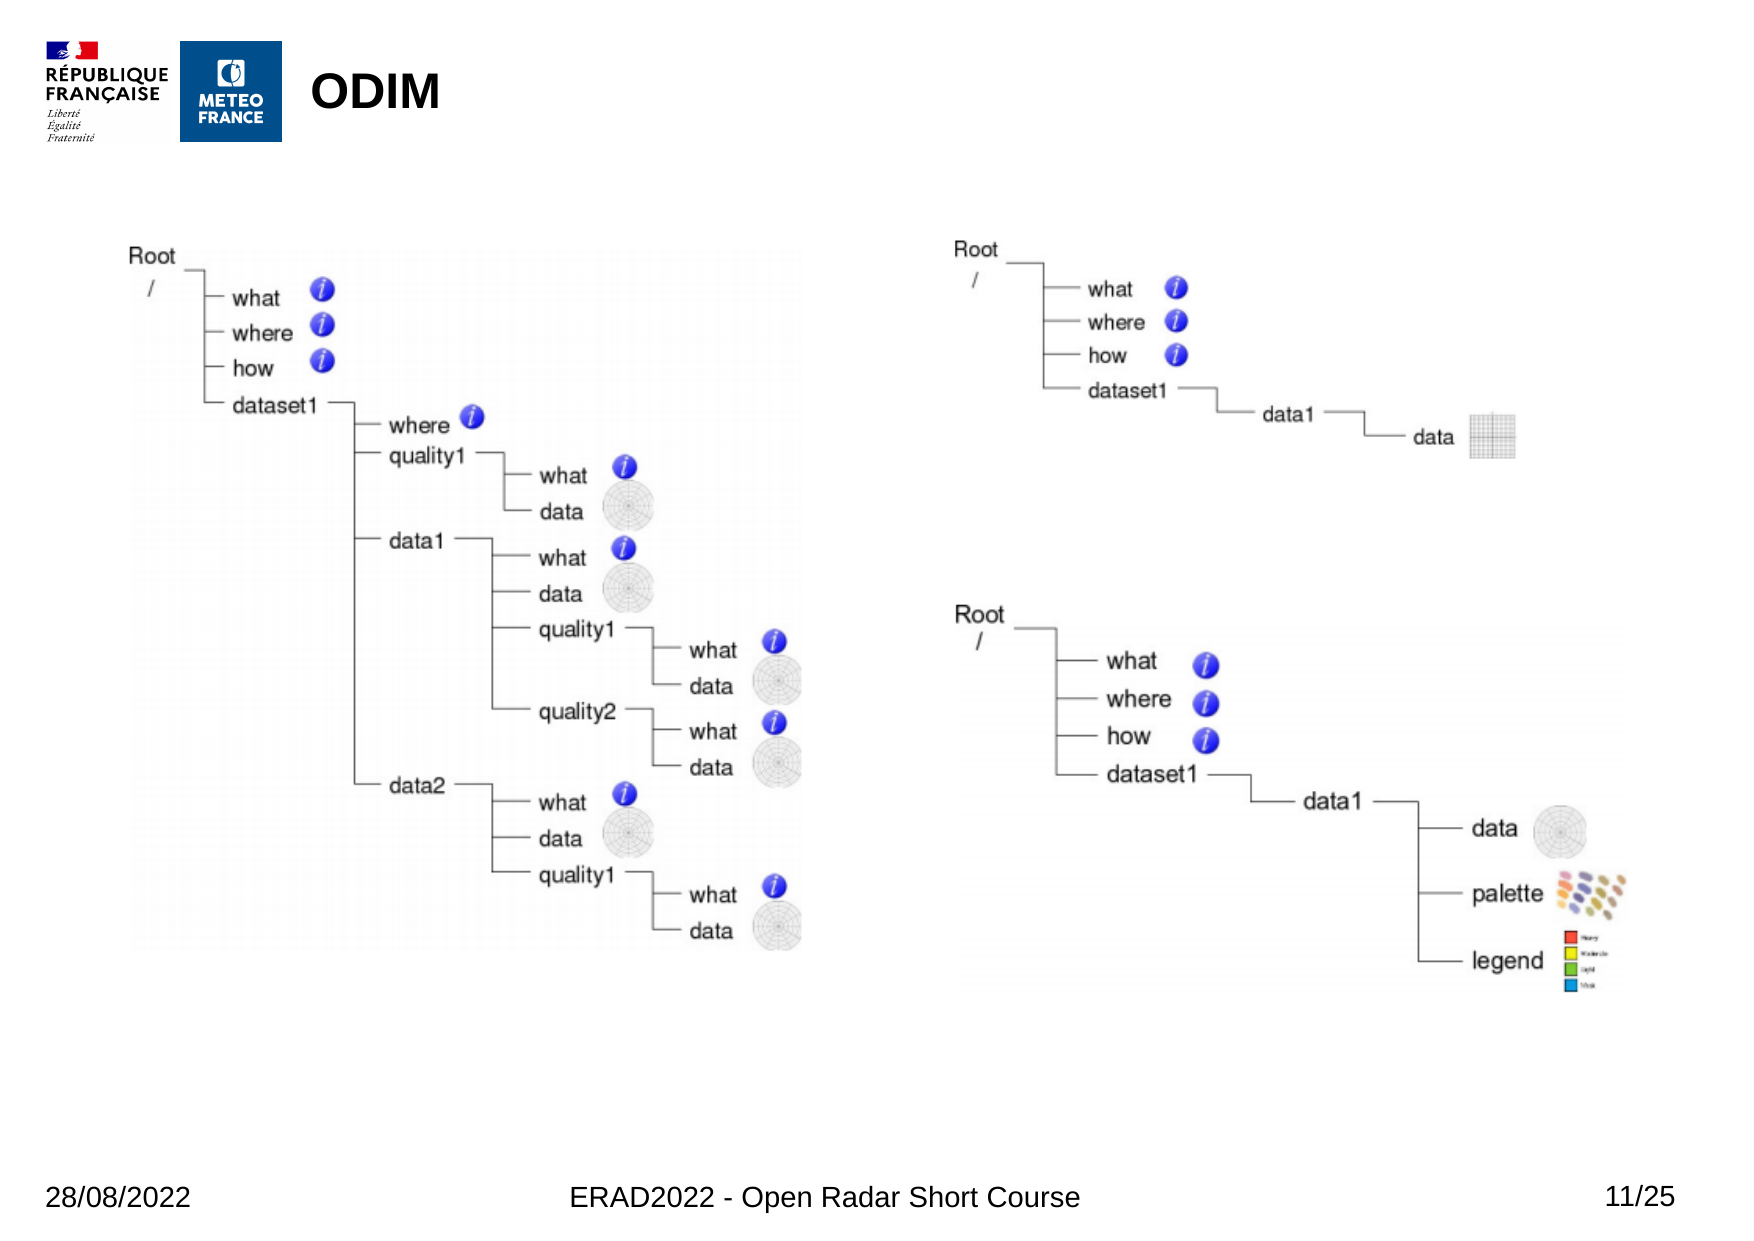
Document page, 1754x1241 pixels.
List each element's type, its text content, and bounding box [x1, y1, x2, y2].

title ODIM [310, 40, 1697, 142]
picture [113, 236, 833, 962]
picture [943, 233, 1536, 473]
picture [947, 591, 1637, 1011]
picture [180, 41, 282, 142]
picture [46, 41, 172, 142]
